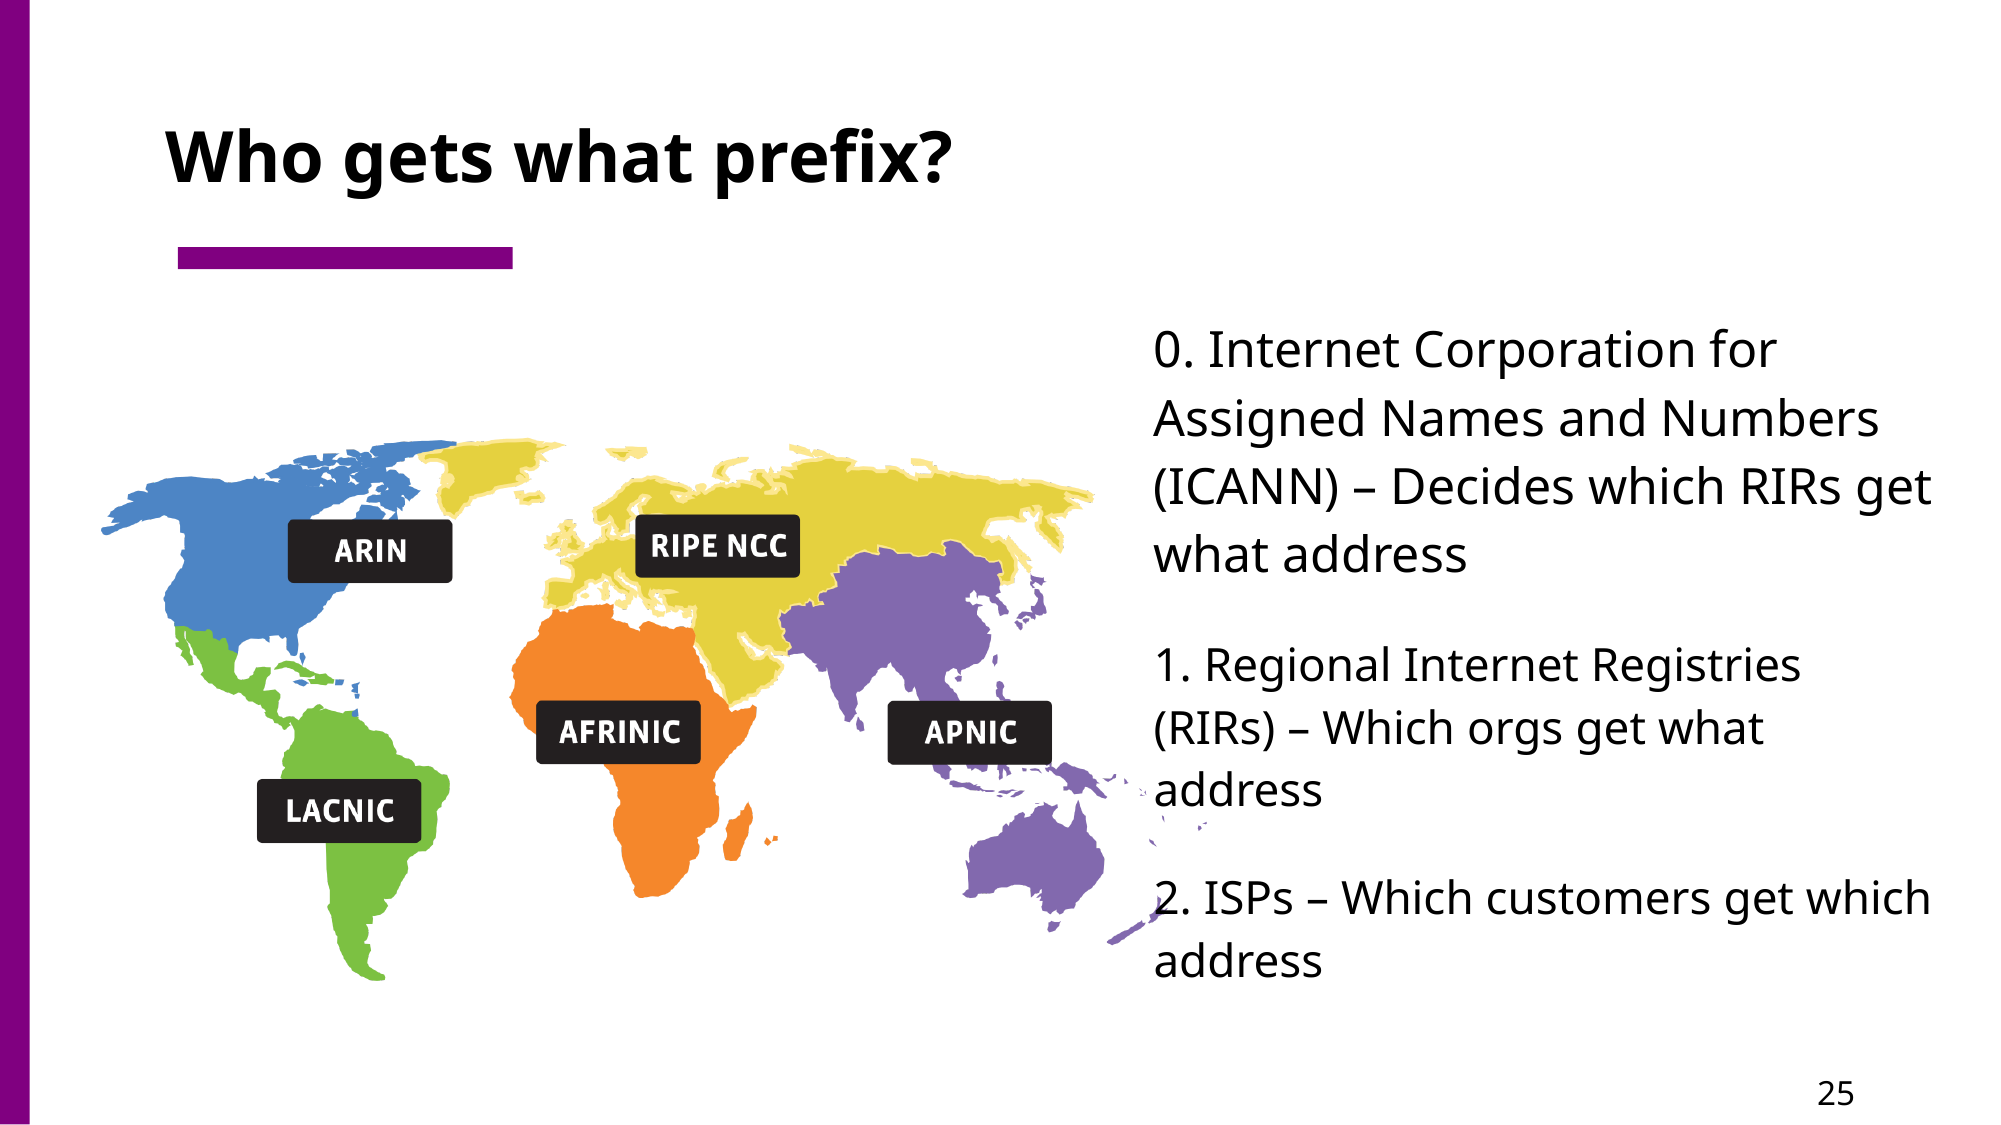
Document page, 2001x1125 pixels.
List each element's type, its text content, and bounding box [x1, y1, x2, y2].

text_box Who gets what prefix? [151, 0, 1849, 212]
picture [90, 404, 1138, 1006]
text_box 0. Internet Corporation for Assigned Names and Numbers (ICANN) – Decides which RIRs get what address 1. Regional Internet Registries (RIRs) – Which orgs get what address 2. ISPs – Which customers get which address [1138, 306, 1951, 1125]
